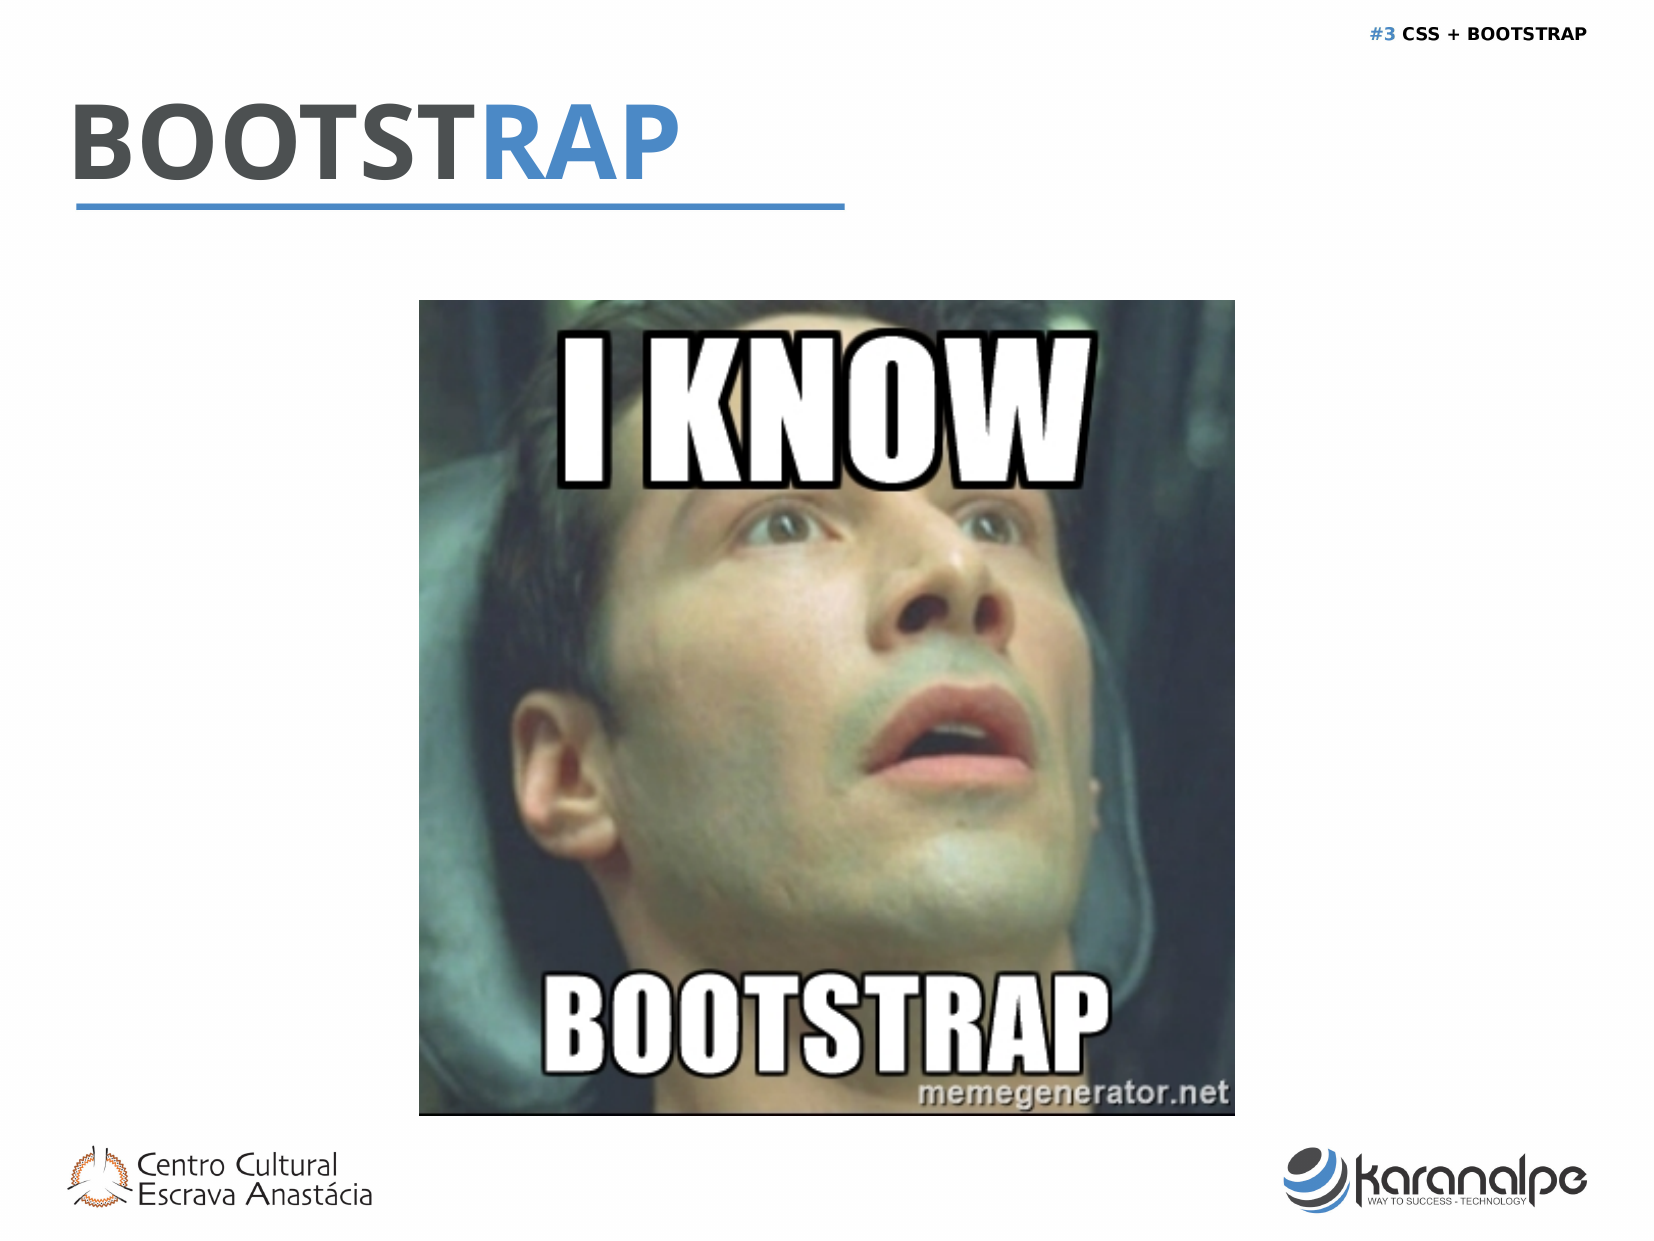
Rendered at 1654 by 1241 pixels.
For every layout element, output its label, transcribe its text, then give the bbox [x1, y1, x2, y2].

picture [0, 0, 1654, 1241]
title BOOTSTRAP [66, 35, 1555, 243]
